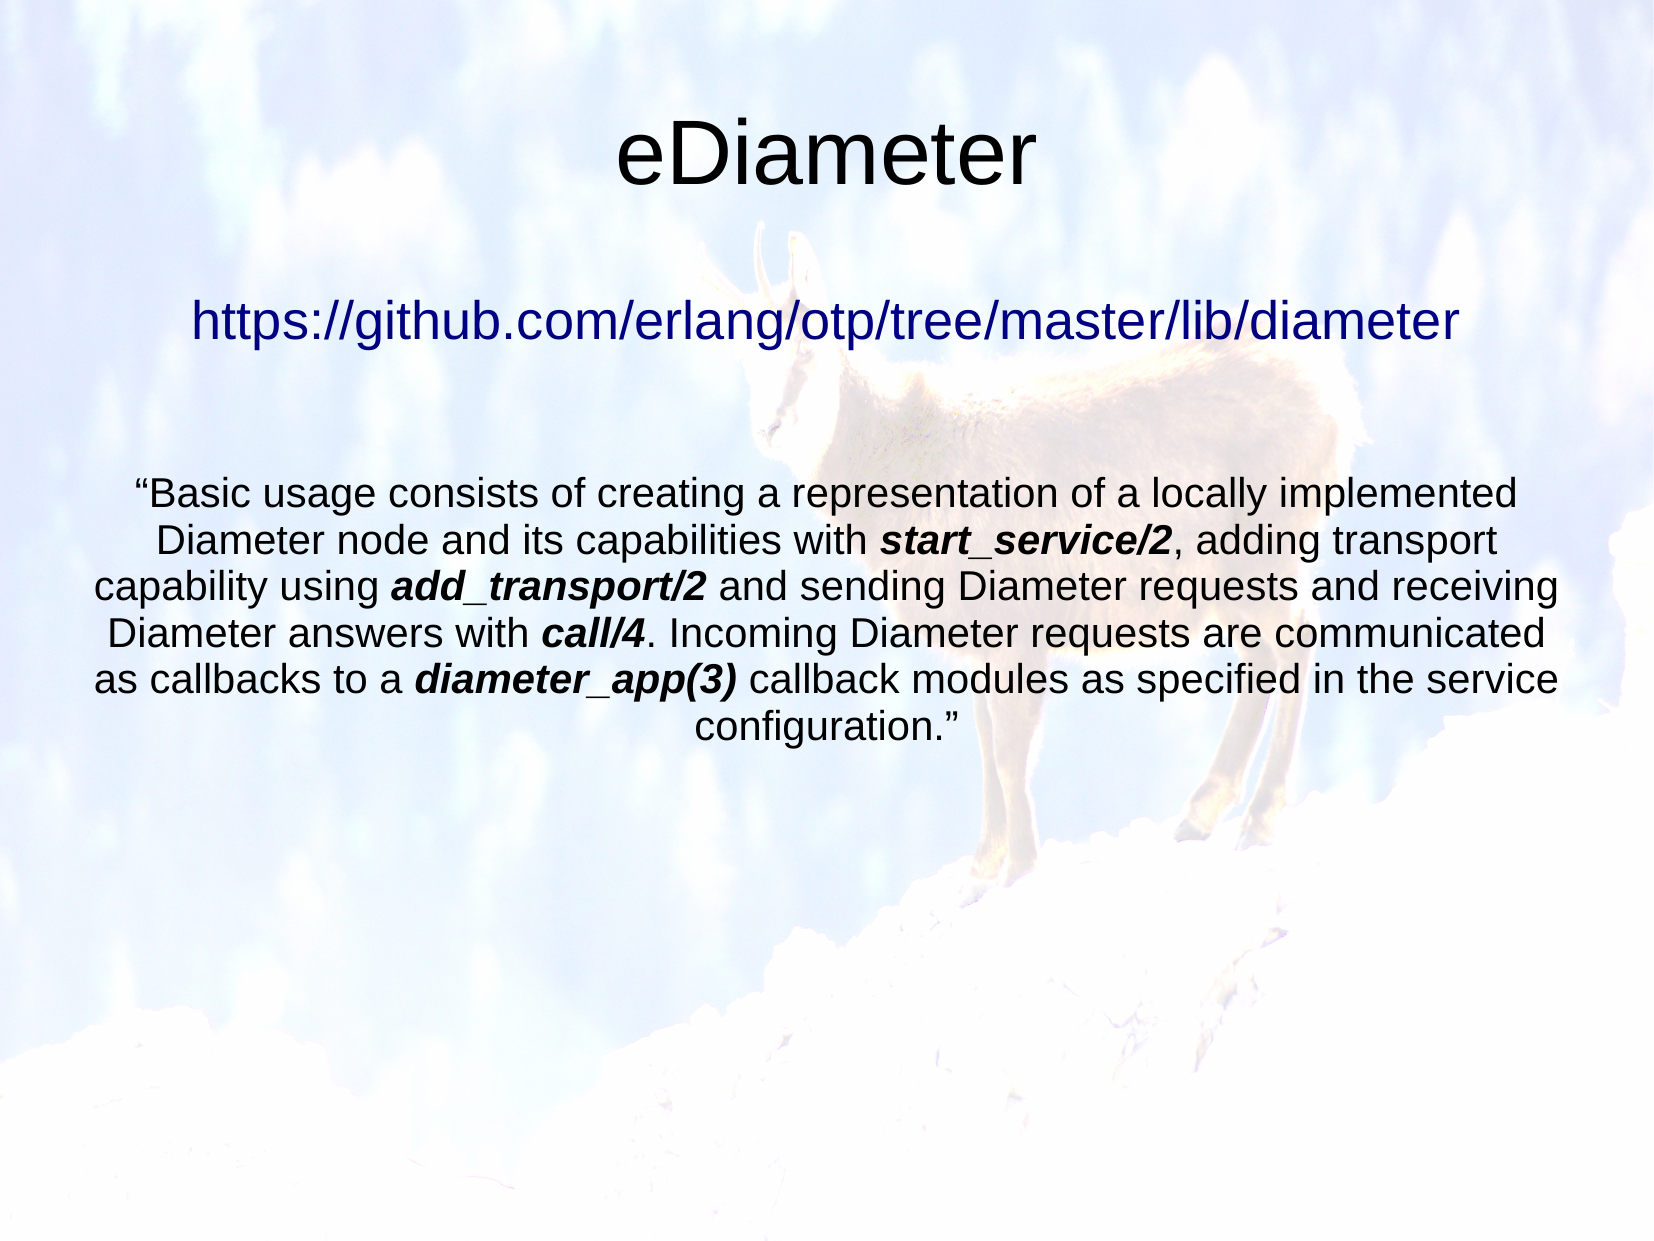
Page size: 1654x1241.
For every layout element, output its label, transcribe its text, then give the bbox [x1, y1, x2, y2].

list https://github.com/erlang/otp/tree/master/lib/diameter “Basic usage consists of creating a representation of a locally implemented Diameter node and its capabilities with start_service/2, adding transport capability using add_transport/2 and sending Diameter requests and receiving Diameter answers with call/4. Incoming Diameter requests are communicated as callbacks to a diameter_app(3) callback modules as specified in the service configuration.” [82, 290, 1571, 1010]
title eDiameter [82, 49, 1571, 257]
picture [0, 0, 1654, 1241]
